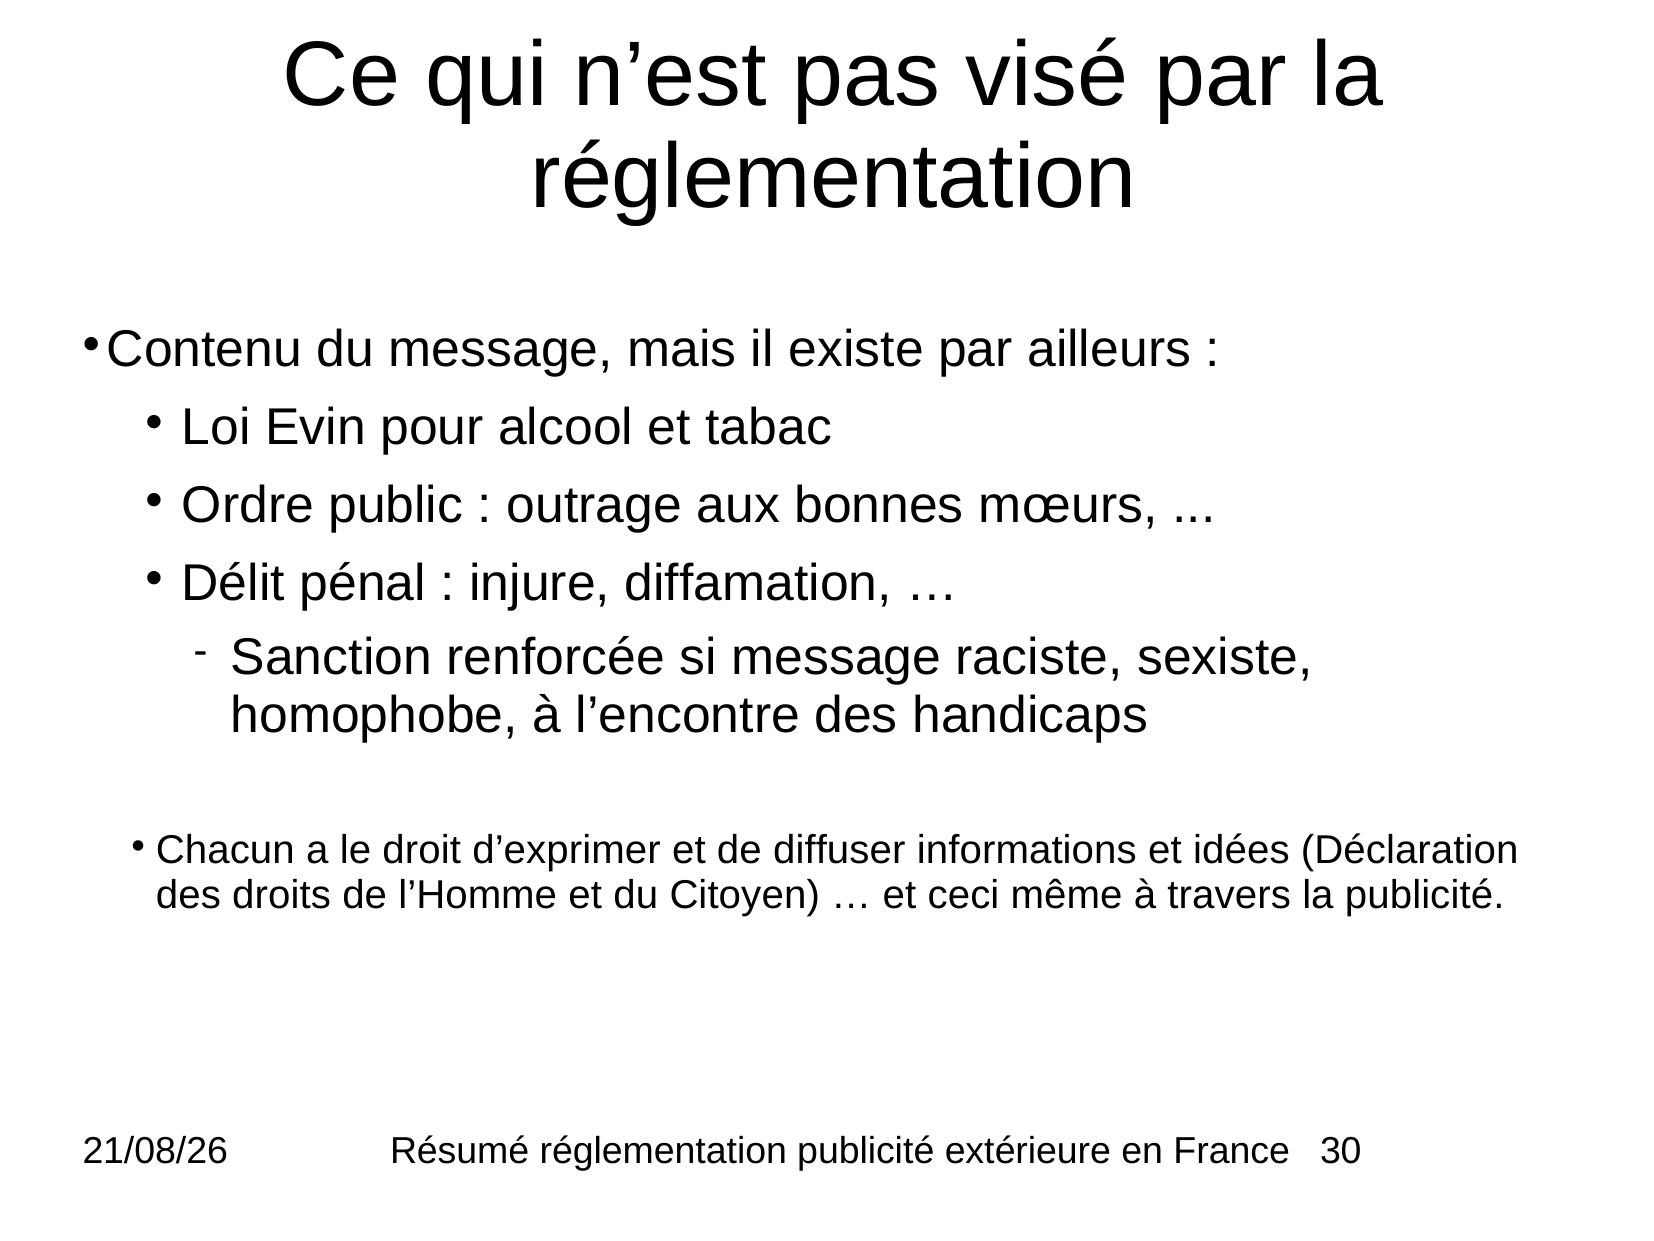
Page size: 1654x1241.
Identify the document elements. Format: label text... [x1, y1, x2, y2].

title Ce qui n’est pas visé par la réglementation [90, 19, 1579, 225]
list Contenu du message, mais il existe par ailleurs : Loi Evin pour alcool et tabac Ordre public : outrage aux bonnes mœurs, ... Délit pénal : injure, diffamation, … Sanction renforcée si message raciste, sexiste, homophobe, à l’encontre des handicaps Chacun a le droit d’exprimer et de diffuser informations et idées (Déclaration des droits de l’Homme et du Citoyen) … et ceci même à travers la publicité. [82, 240, 1571, 1126]
